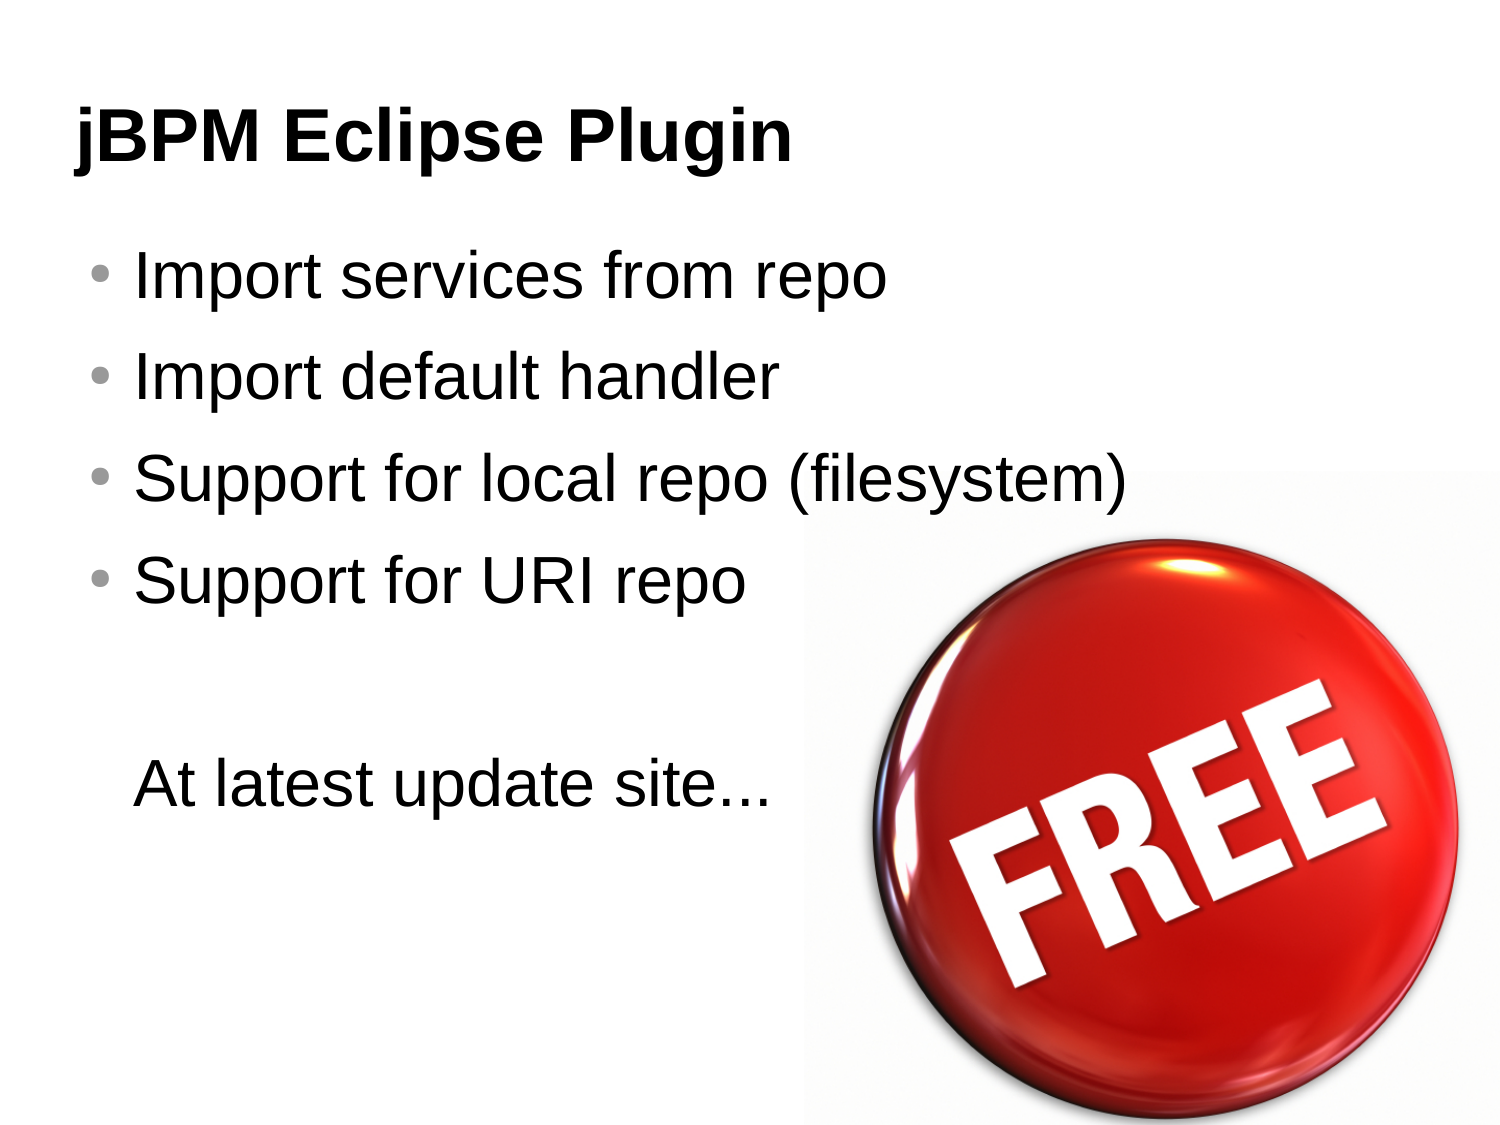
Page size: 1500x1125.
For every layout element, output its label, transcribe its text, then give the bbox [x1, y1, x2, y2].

list Import services from repo Import default handler Support for local repo (filesystem) Support for URI repo At latest update site... [73, 238, 1424, 958]
title jBPM Eclipse Plugin [74, 50, 1425, 221]
picture [804, 471, 1500, 1125]
